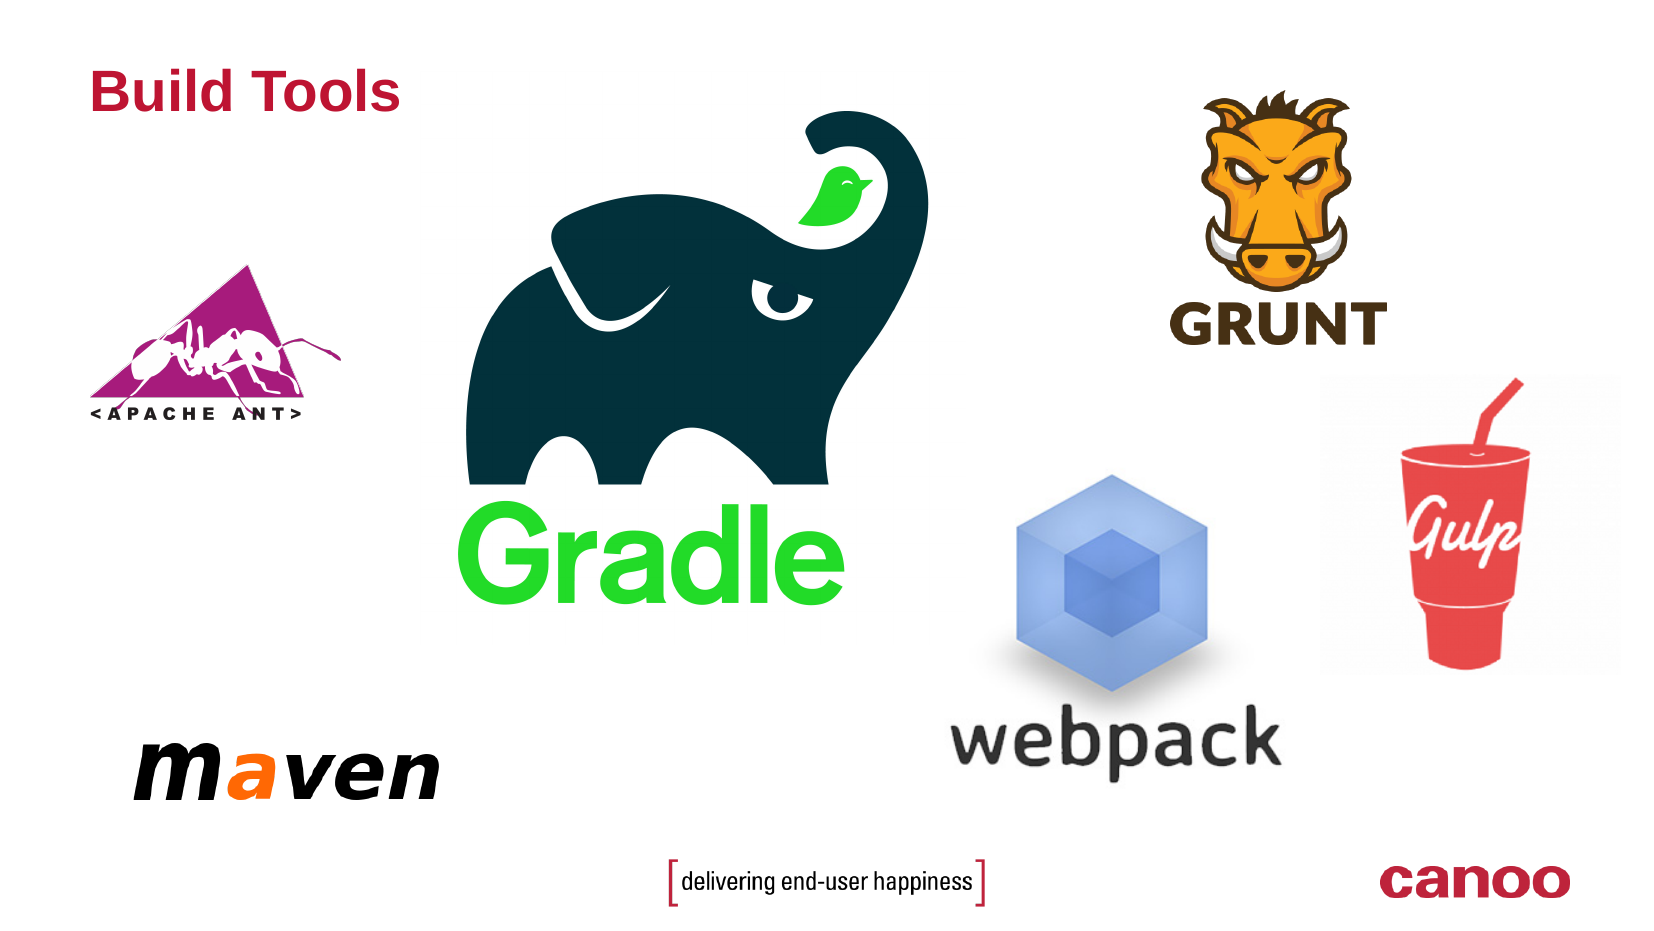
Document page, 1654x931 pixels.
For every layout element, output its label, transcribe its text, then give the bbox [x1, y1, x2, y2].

title Build Tools [75, 45, 1591, 136]
picture [420, 71, 1621, 796]
picture [1380, 866, 1570, 898]
picture [662, 855, 991, 910]
picture [1170, 90, 1387, 346]
picture [48, 719, 511, 826]
picture [90, 264, 341, 421]
